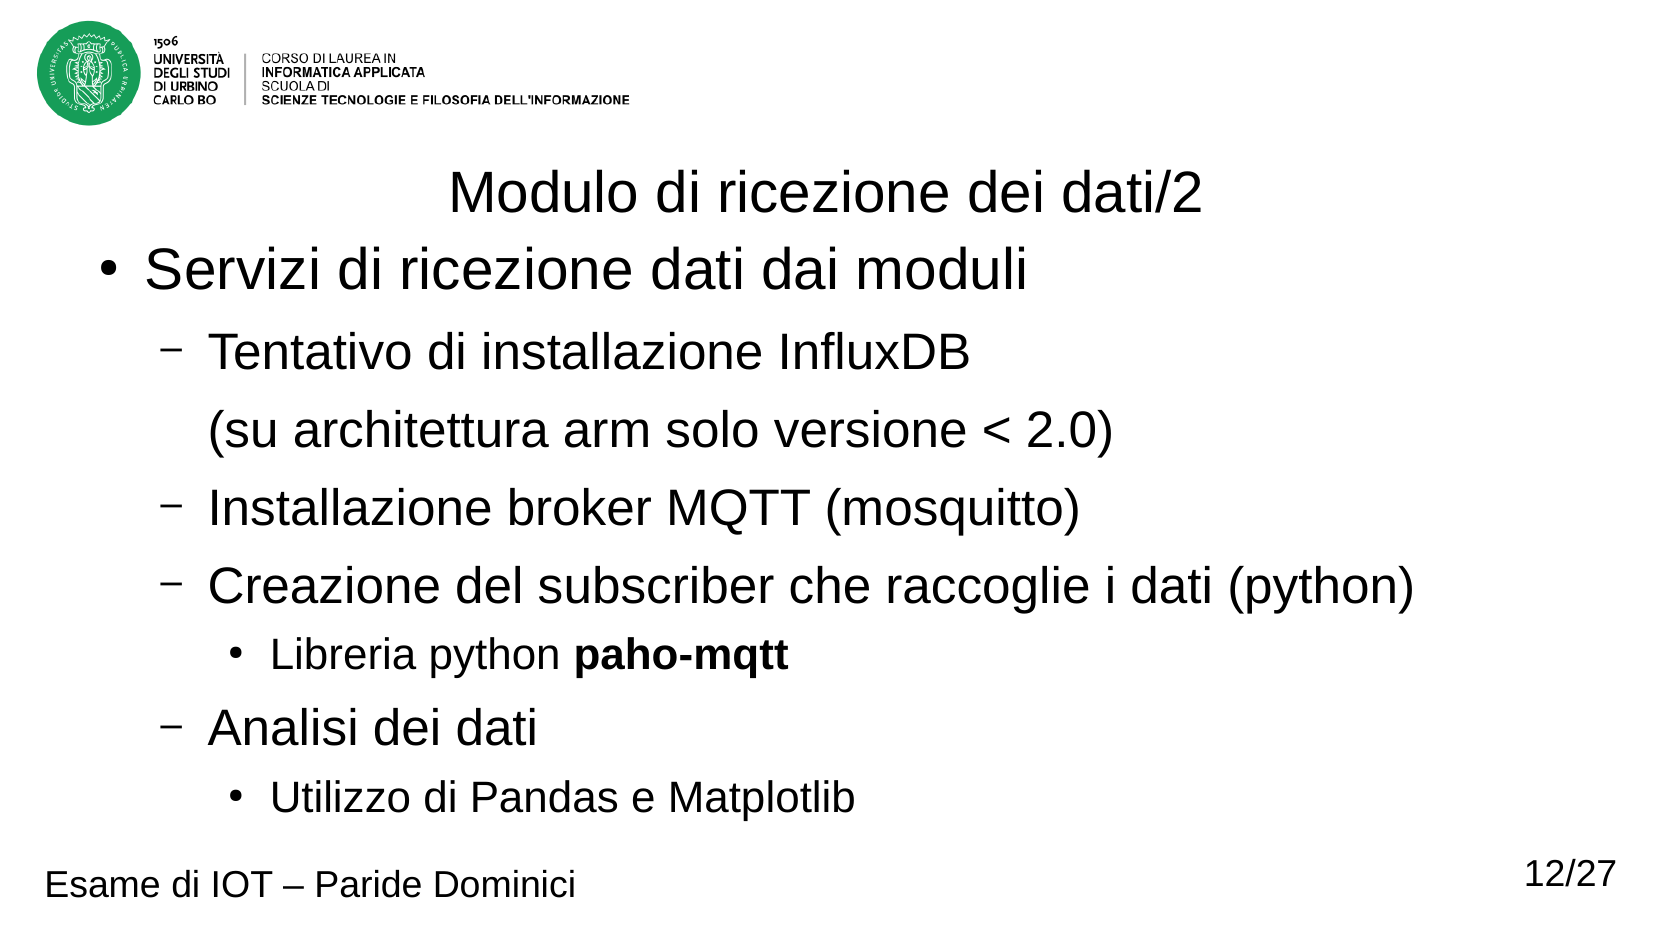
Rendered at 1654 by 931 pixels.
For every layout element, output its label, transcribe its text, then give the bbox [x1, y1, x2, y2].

picture [25, 17, 650, 128]
list Servizi di ricezione dati dai moduli Tentativo di installazione InfluxDB (su architettura arm solo versione < 2.0) Installazione broker MQTT (mosquitto) Creazione del subscriber che raccoglie i dati (python) Libreria python paho-mqtt Analisi dei dati Utilizzo di Pandas e Matplotlib [82, 236, 1571, 827]
title Modulo di ricezione dei dati/2 [82, 147, 1571, 236]
text_box <numero>/27 [1387, 845, 1625, 916]
text_box Esame di IOT – Paride Dominici [29, 856, 680, 914]
